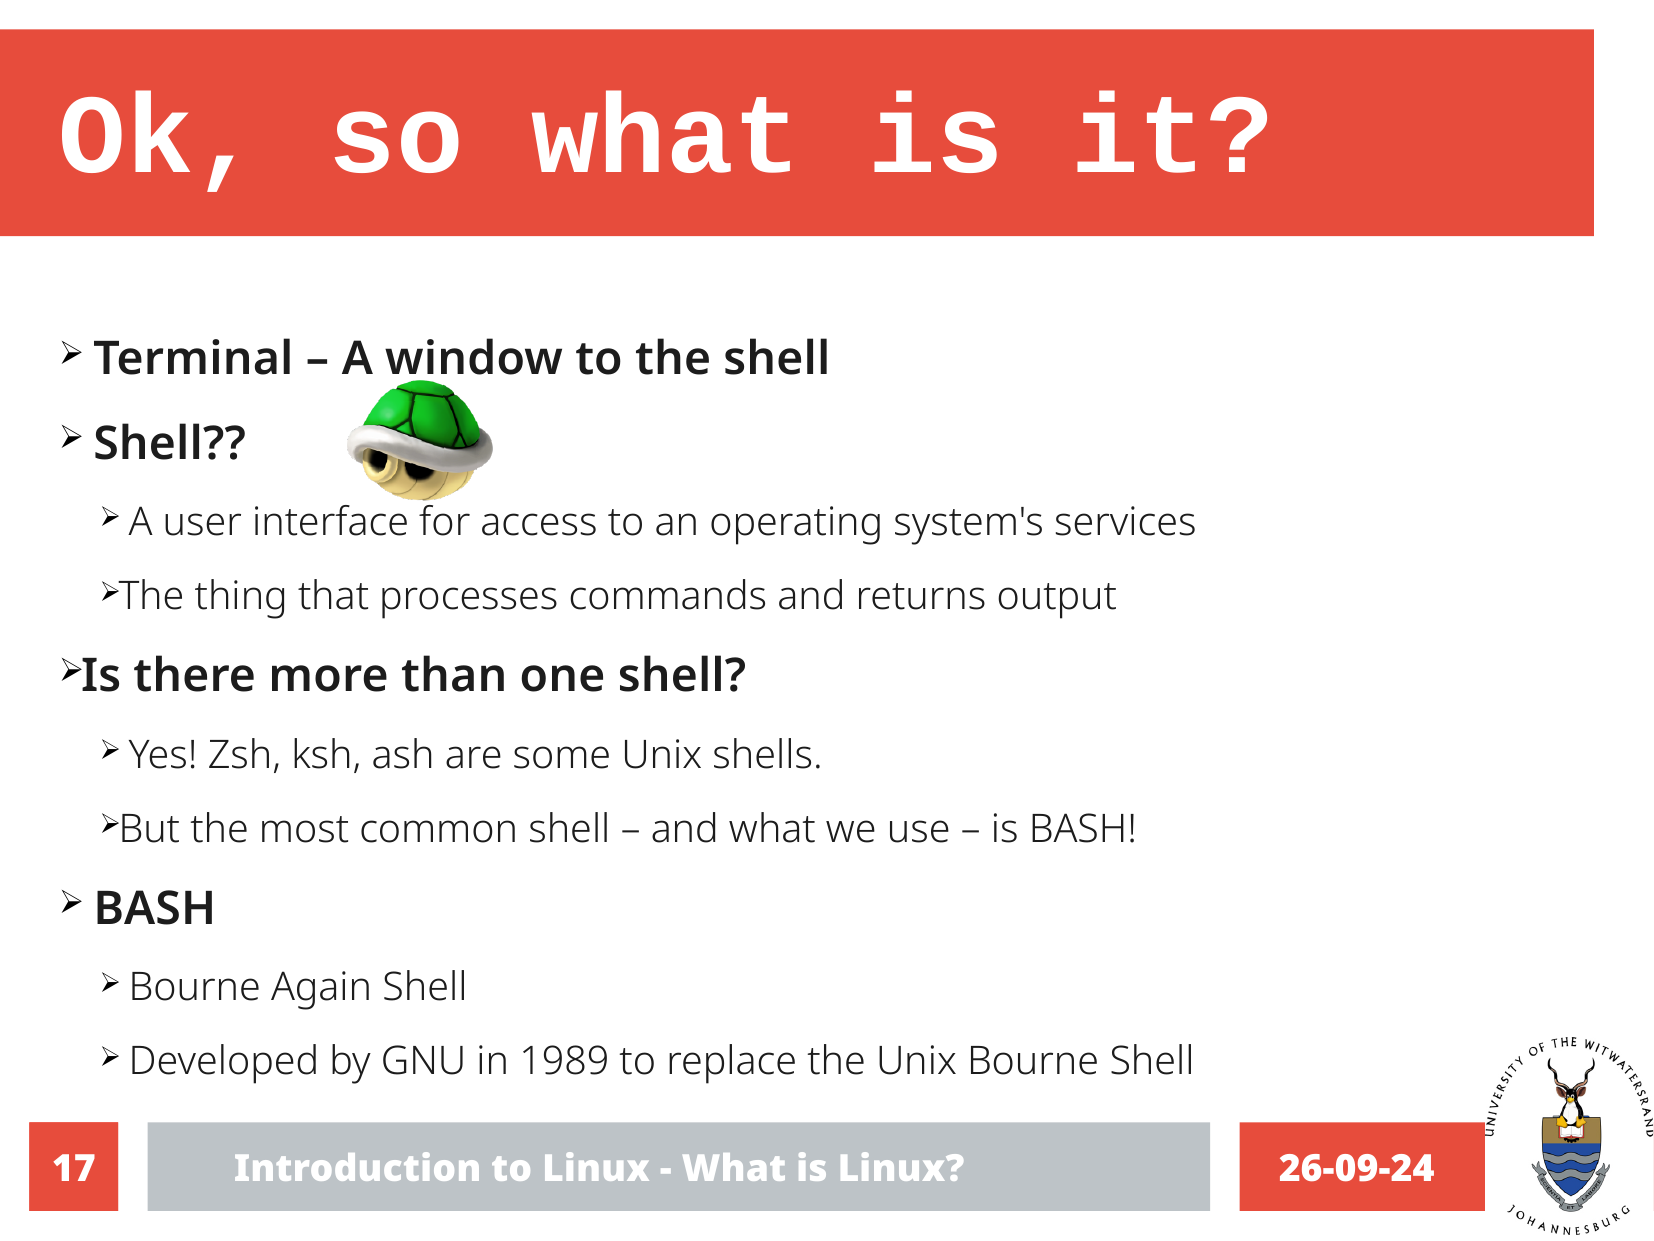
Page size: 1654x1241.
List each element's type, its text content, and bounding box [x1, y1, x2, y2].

picture [1485, 1037, 1654, 1235]
list Terminal – A window to the shell Shell?? A user interface for access to an operating system's services The thing that processes commands and returns output Is there more than one shell? Yes! Zsh, ksh, ash are some Unix shells. But the most common shell – and what we use – is BASH! BASH Bourne Again Shell Developed by GNU in 1989 to replace the Unix Bourne Shell [58, 324, 1565, 1093]
picture [345, 366, 493, 514]
title Ok, so what is it? [58, 59, 1594, 207]
